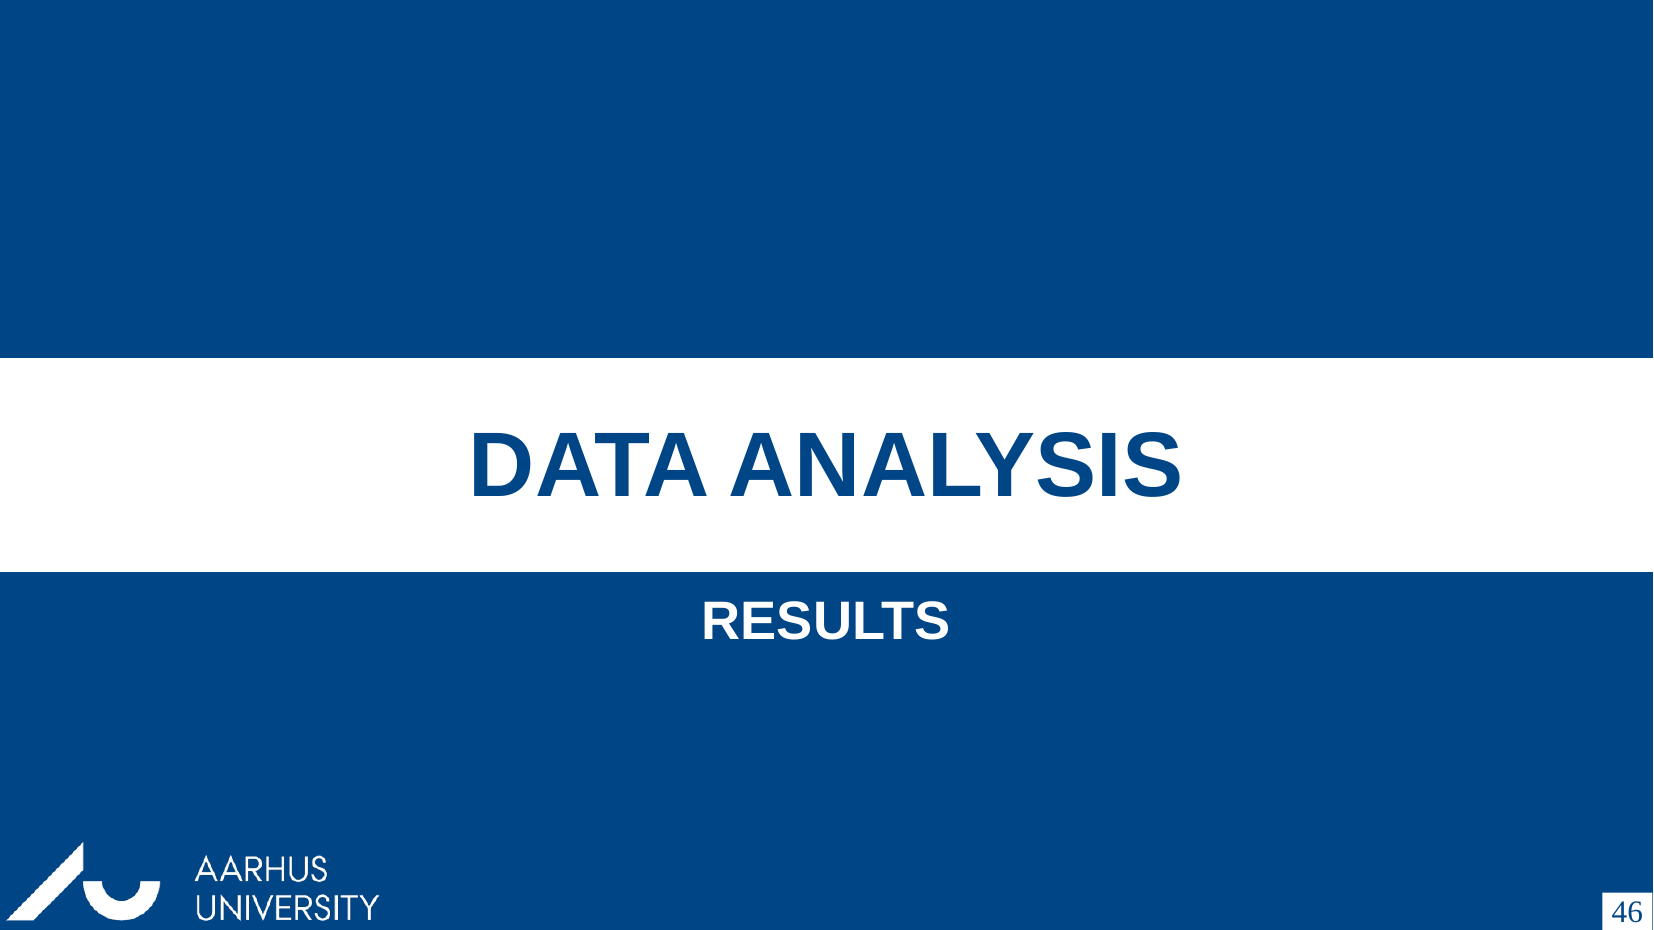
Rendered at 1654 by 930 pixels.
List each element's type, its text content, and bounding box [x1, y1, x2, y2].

text_box RESULTS [686, 583, 967, 660]
picture [5, 841, 414, 928]
title DATA ANALYSIS [0, 358, 1653, 572]
